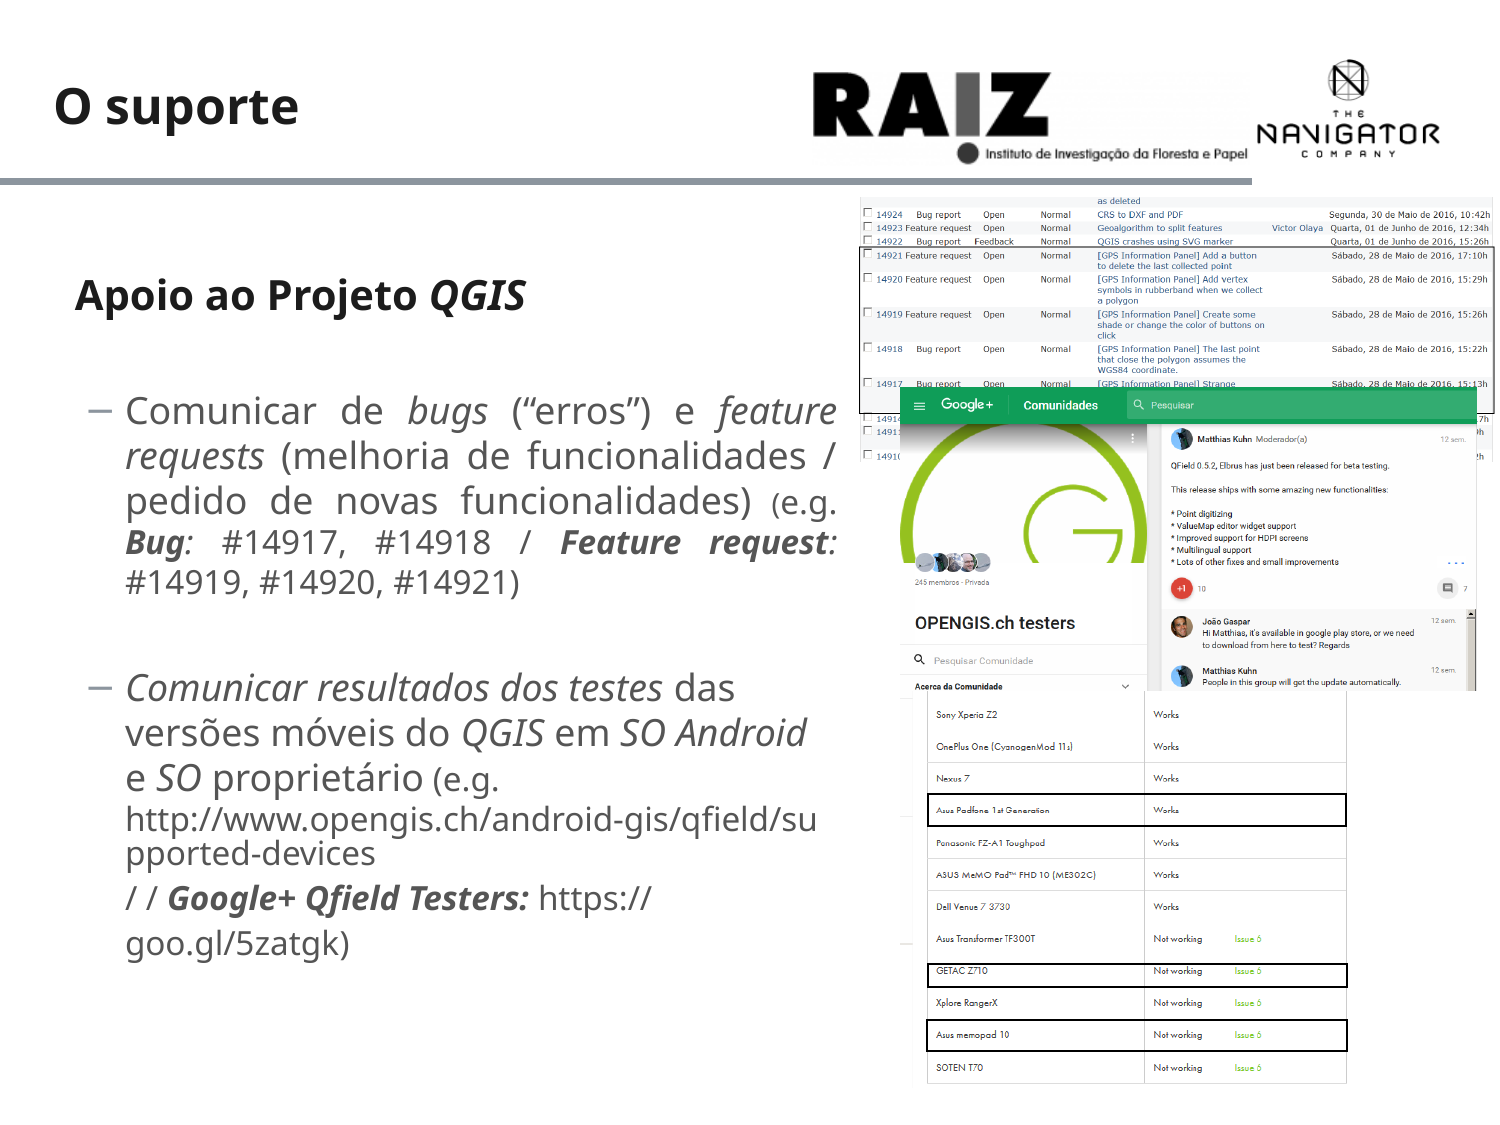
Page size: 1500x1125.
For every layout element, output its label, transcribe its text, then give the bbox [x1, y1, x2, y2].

picture [852, 197, 1500, 1088]
title O suporte [41, 41, 1247, 177]
list Apoio ao Projeto QGIS Comunicar de bugs (“erros”) e feature requests (melhoria de funcionalidades / pedido de novas funcionalidades) (e.g. Bug: #14917, #14918 / Feature request: #14919, #14920, #14921) Comunicar resultados dos testes das versões móveis do QGIS em SO Android e SO proprietário (e.g. http://www.opengis.ch/android-gis/qfield/supported-devices/ / Google+ Qfield Testers: https://goo.gl/5zatgk) [63, 262, 838, 1094]
picture [812, 40, 1467, 177]
